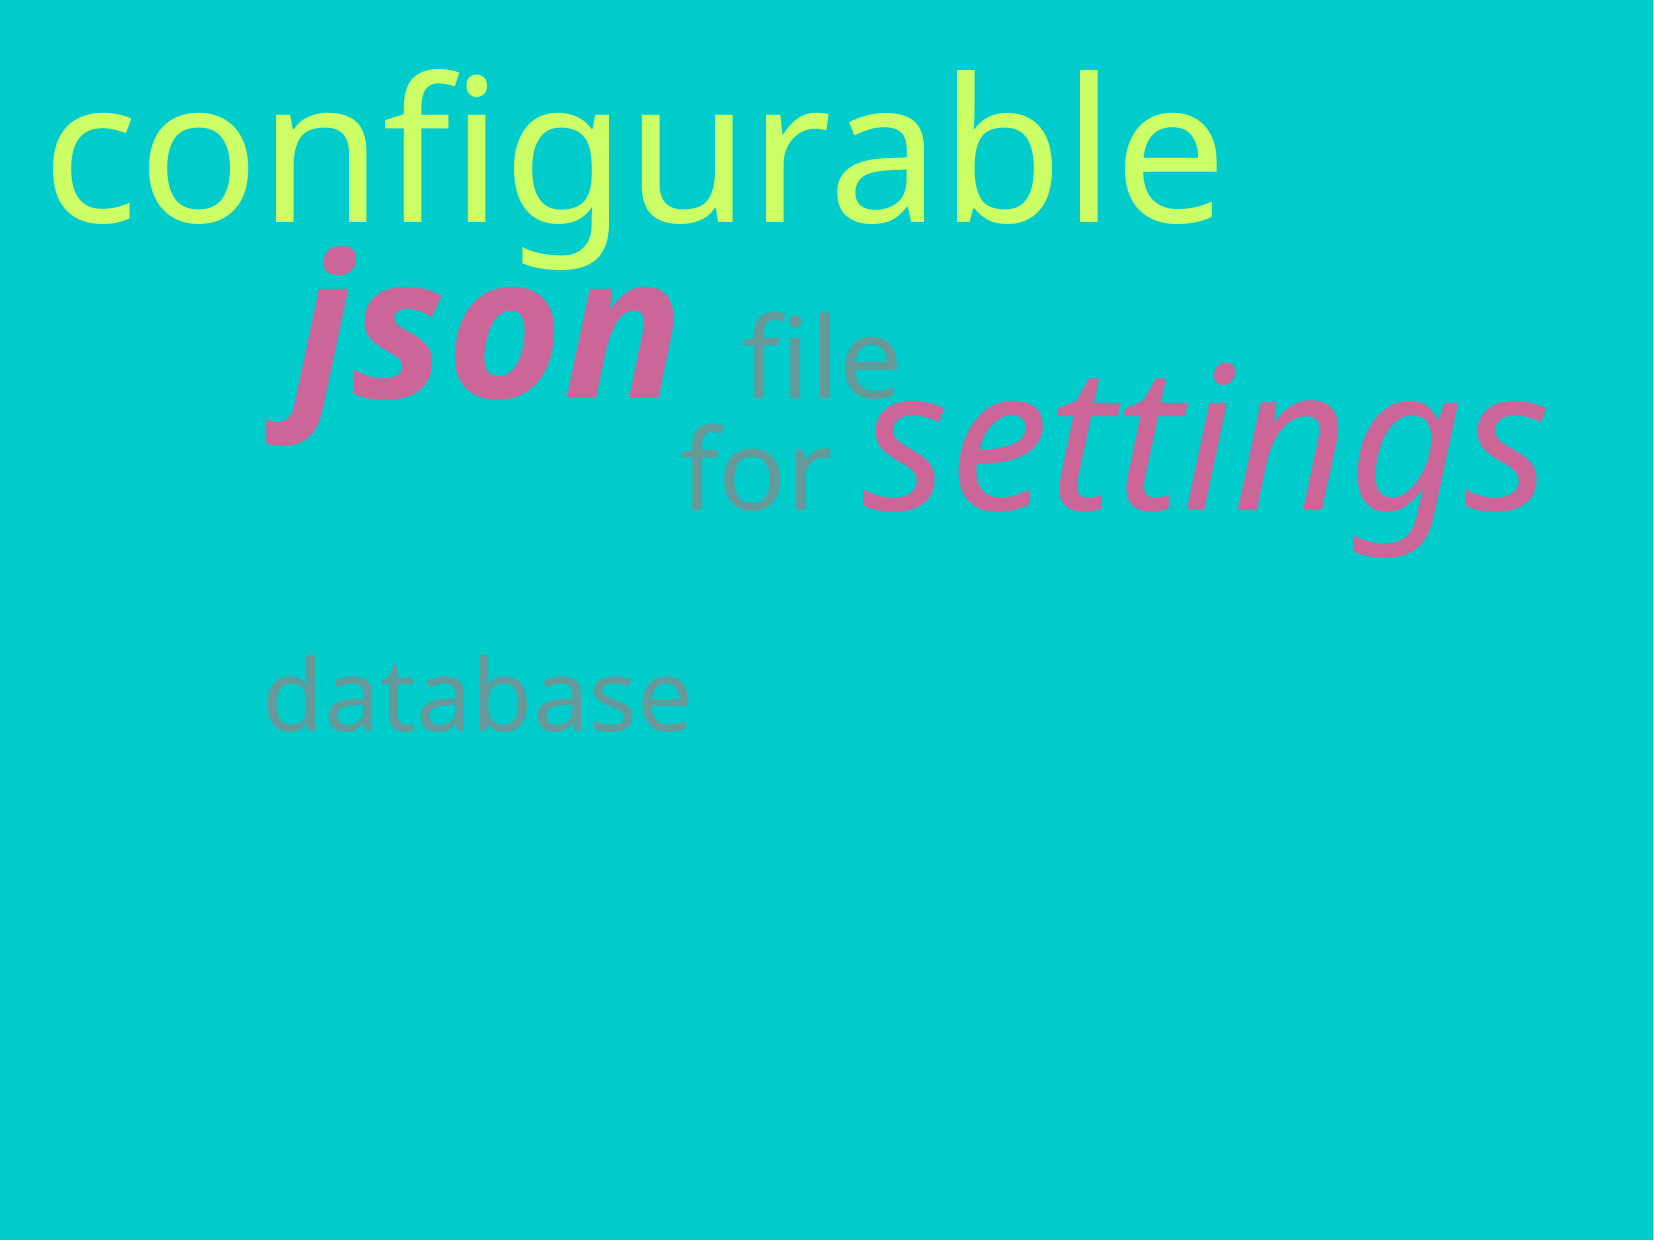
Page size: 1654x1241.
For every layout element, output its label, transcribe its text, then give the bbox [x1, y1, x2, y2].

text_box database [248, 617, 666, 785]
text_box configurable [27, 1, 1098, 321]
text_box json file [277, 321, 665, 497]
text_box for settings [665, 289, 1480, 609]
